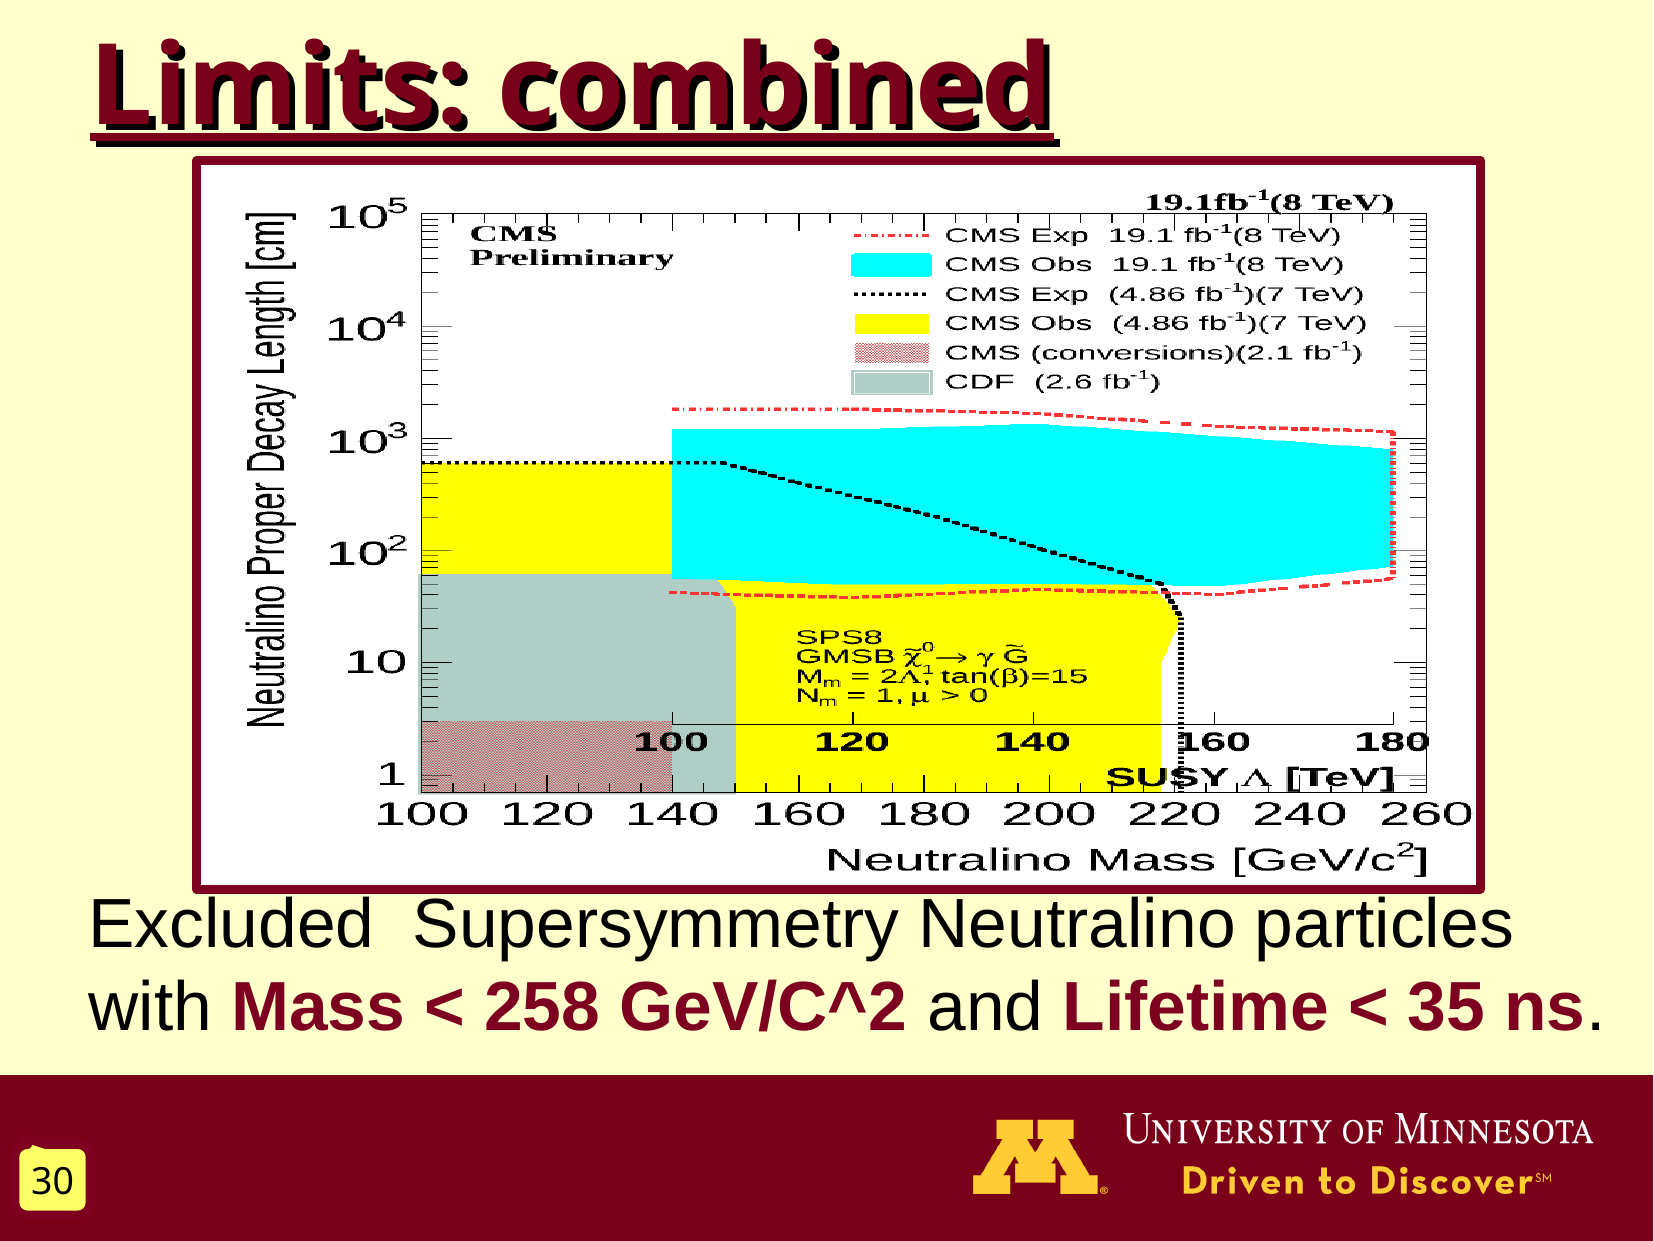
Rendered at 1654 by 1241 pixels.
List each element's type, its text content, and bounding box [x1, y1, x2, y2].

list Excluded Supersymmetry Neutralino particles with Mass < 258 GeV/C^2 and Lifetime < 35 ns. [30, 870, 1653, 1066]
picture [0, 1075, 1654, 1241]
text_box 30 [15, 1137, 91, 1216]
picture [201, 165, 1476, 886]
title Limits: combined [75, 4, 1606, 155]
